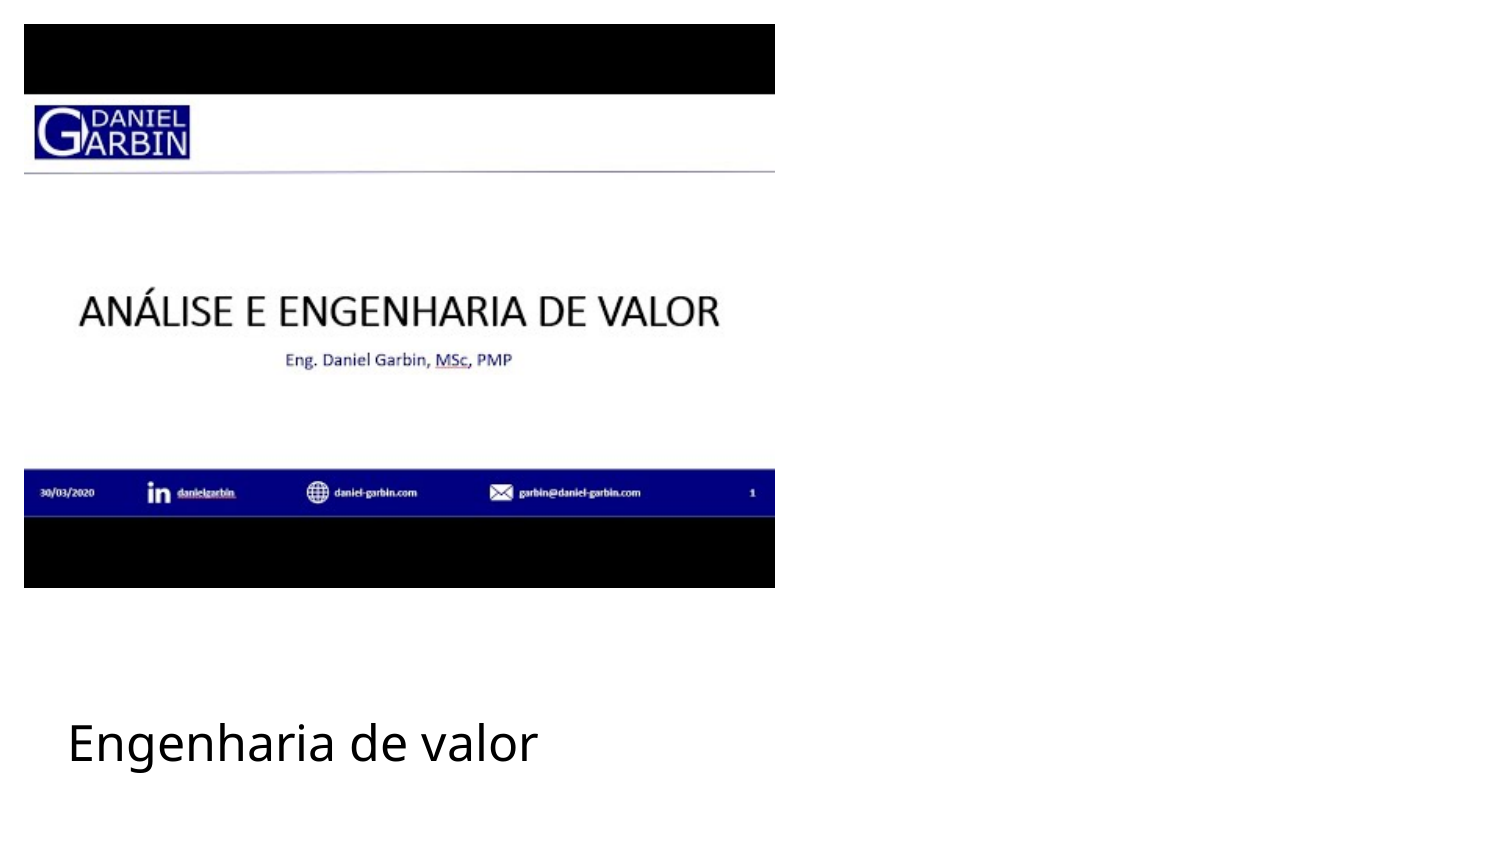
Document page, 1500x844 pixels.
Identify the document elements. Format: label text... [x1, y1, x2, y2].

list Engenharia de valor [52, 692, 1037, 791]
picture [24, 24, 775, 588]
